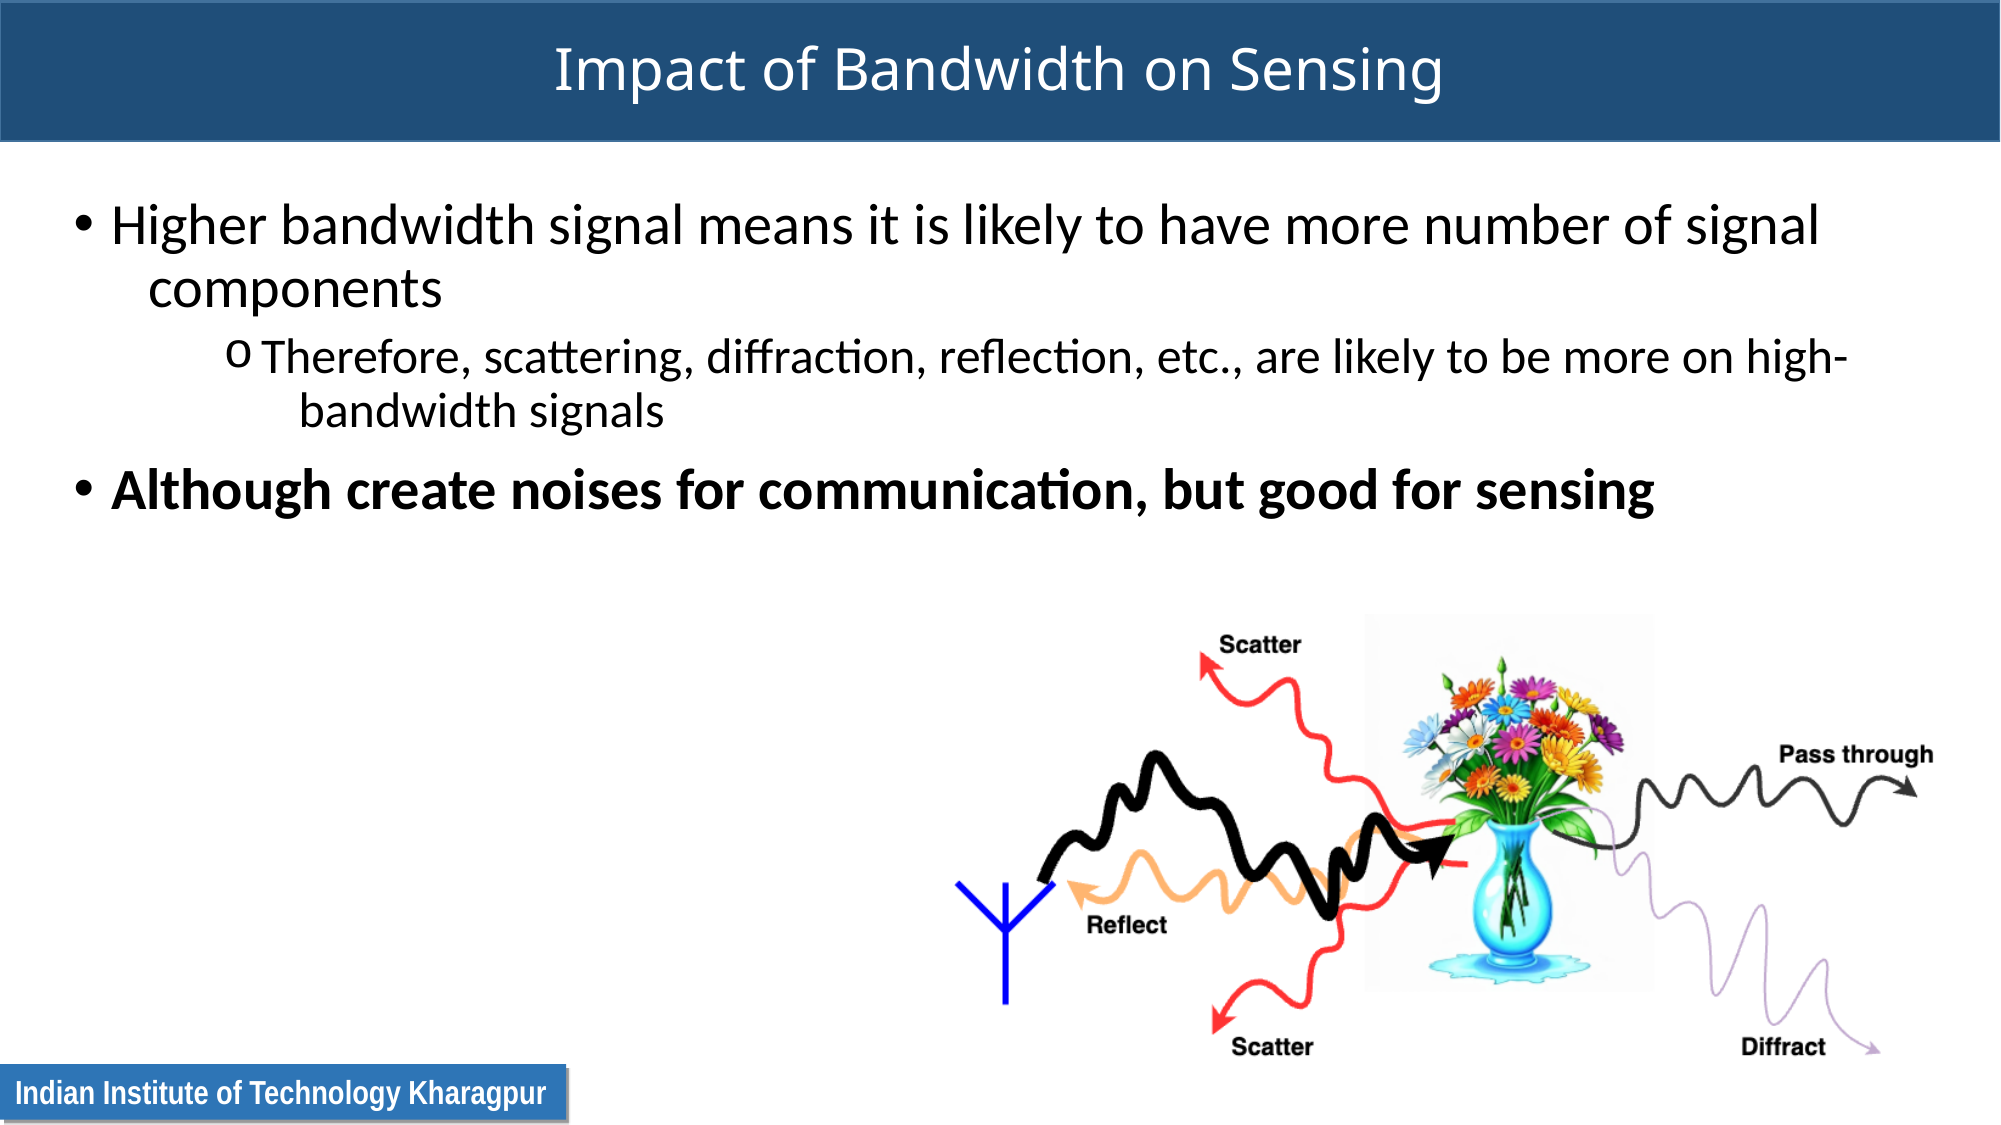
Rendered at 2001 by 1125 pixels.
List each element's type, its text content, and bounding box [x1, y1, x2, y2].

list Higher bandwidth signal means it is likely to have more number of signal components Therefore, scattering, diffraction, reflection, etc., are likely to be more on high-bandwidth signals Although create noises for communication, but good for sensing [58, 186, 1954, 1065]
title Impact of Bandwidth on Sensing [0, 1, 2000, 141]
picture [954, 614, 1955, 1065]
